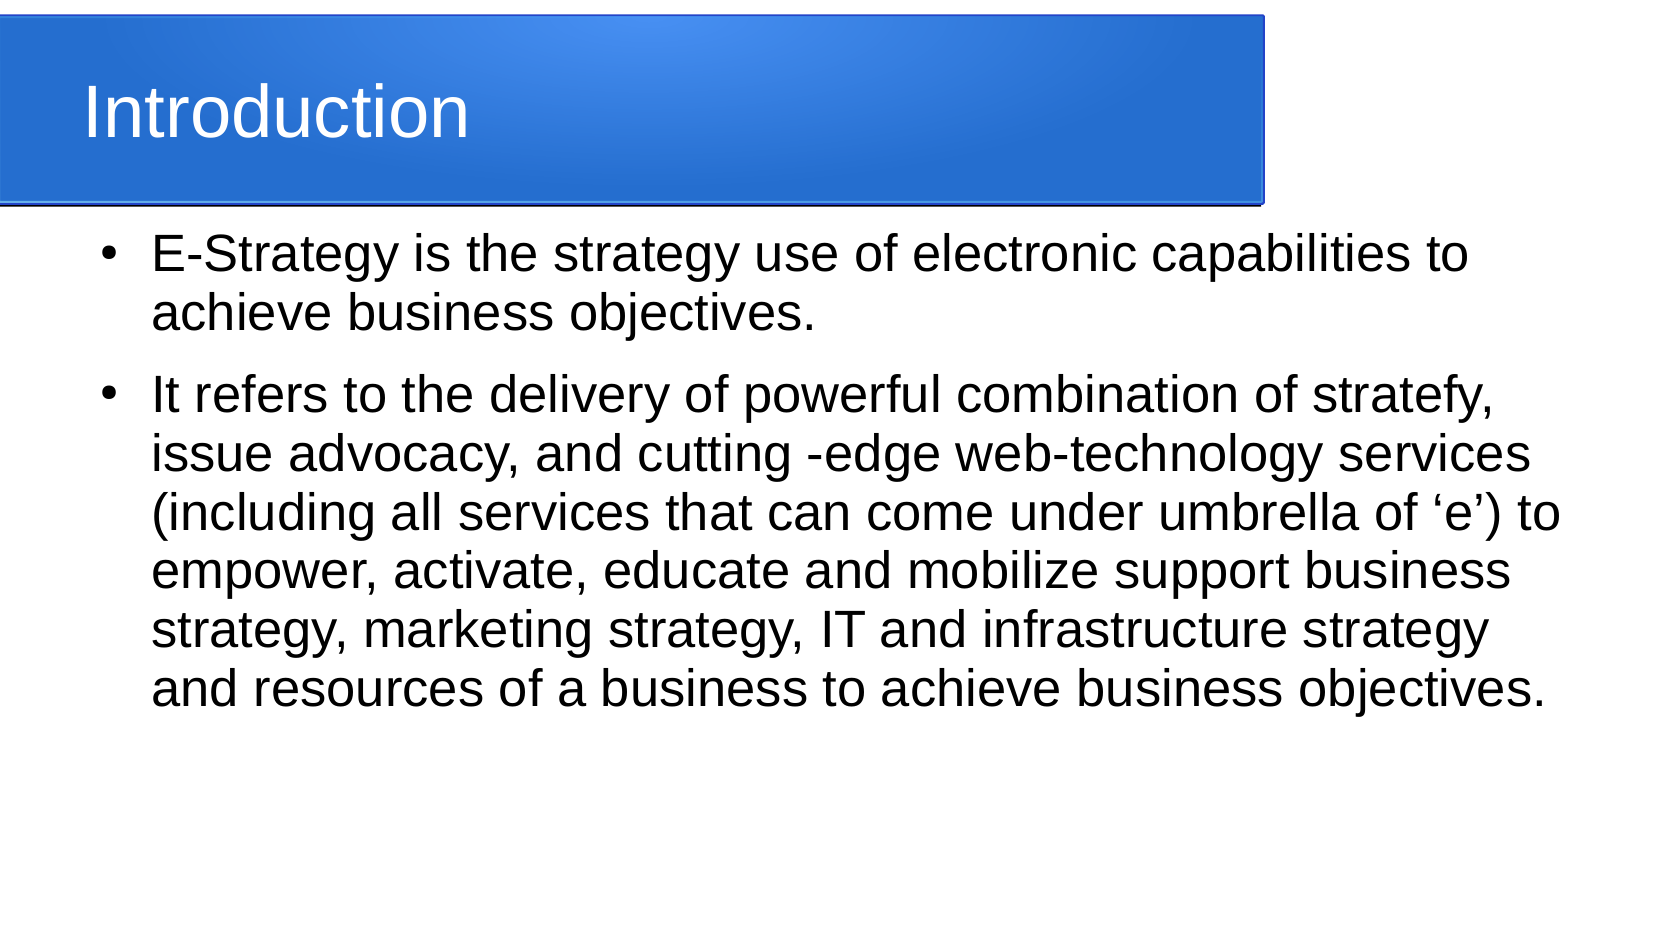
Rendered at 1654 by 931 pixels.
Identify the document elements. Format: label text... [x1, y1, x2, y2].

title Introduction [82, 35, 1235, 189]
list E-Strategy is the strategy use of electronic capabilities to achieve business objectives. It refers to the delivery of powerful combination of stratefy, issue advocacy, and cutting -edge web-technology services (including all services that can come under umbrella of ‘e’) to empower, activate, educate and mobilize support business strategy, marketing strategy, IT and infrastructure strategy and resources of a business to achieve business objectives. [82, 224, 1571, 764]
